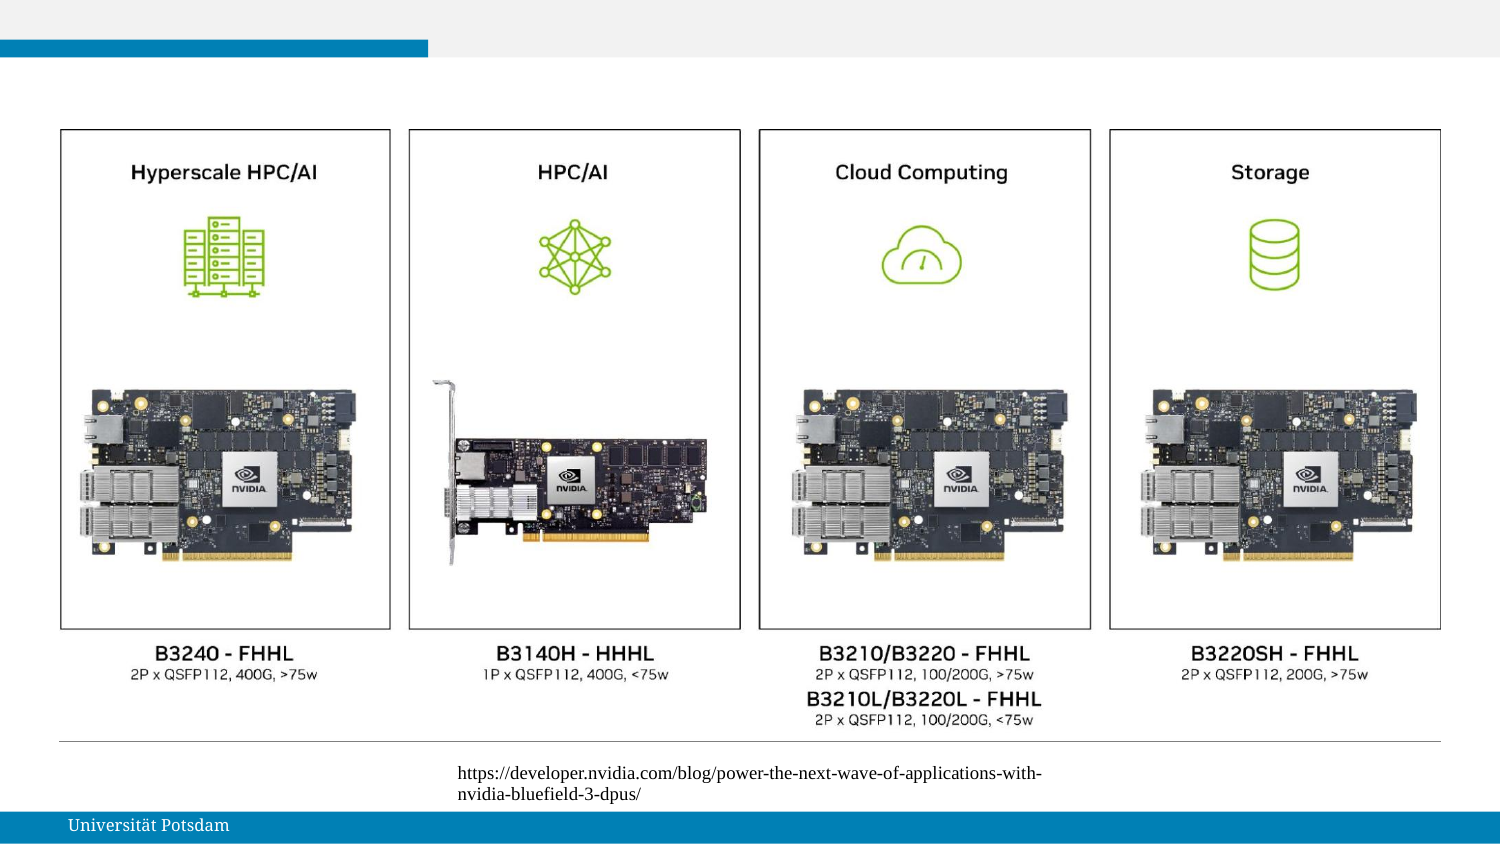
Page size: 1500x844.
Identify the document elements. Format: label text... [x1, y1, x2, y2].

text_box https://developer.nvidia.com/blog/power-the-next-wave-of-applications-with-nvidia-bluefield-3-dpus/ [442, 755, 1093, 827]
picture [59, 129, 1441, 742]
